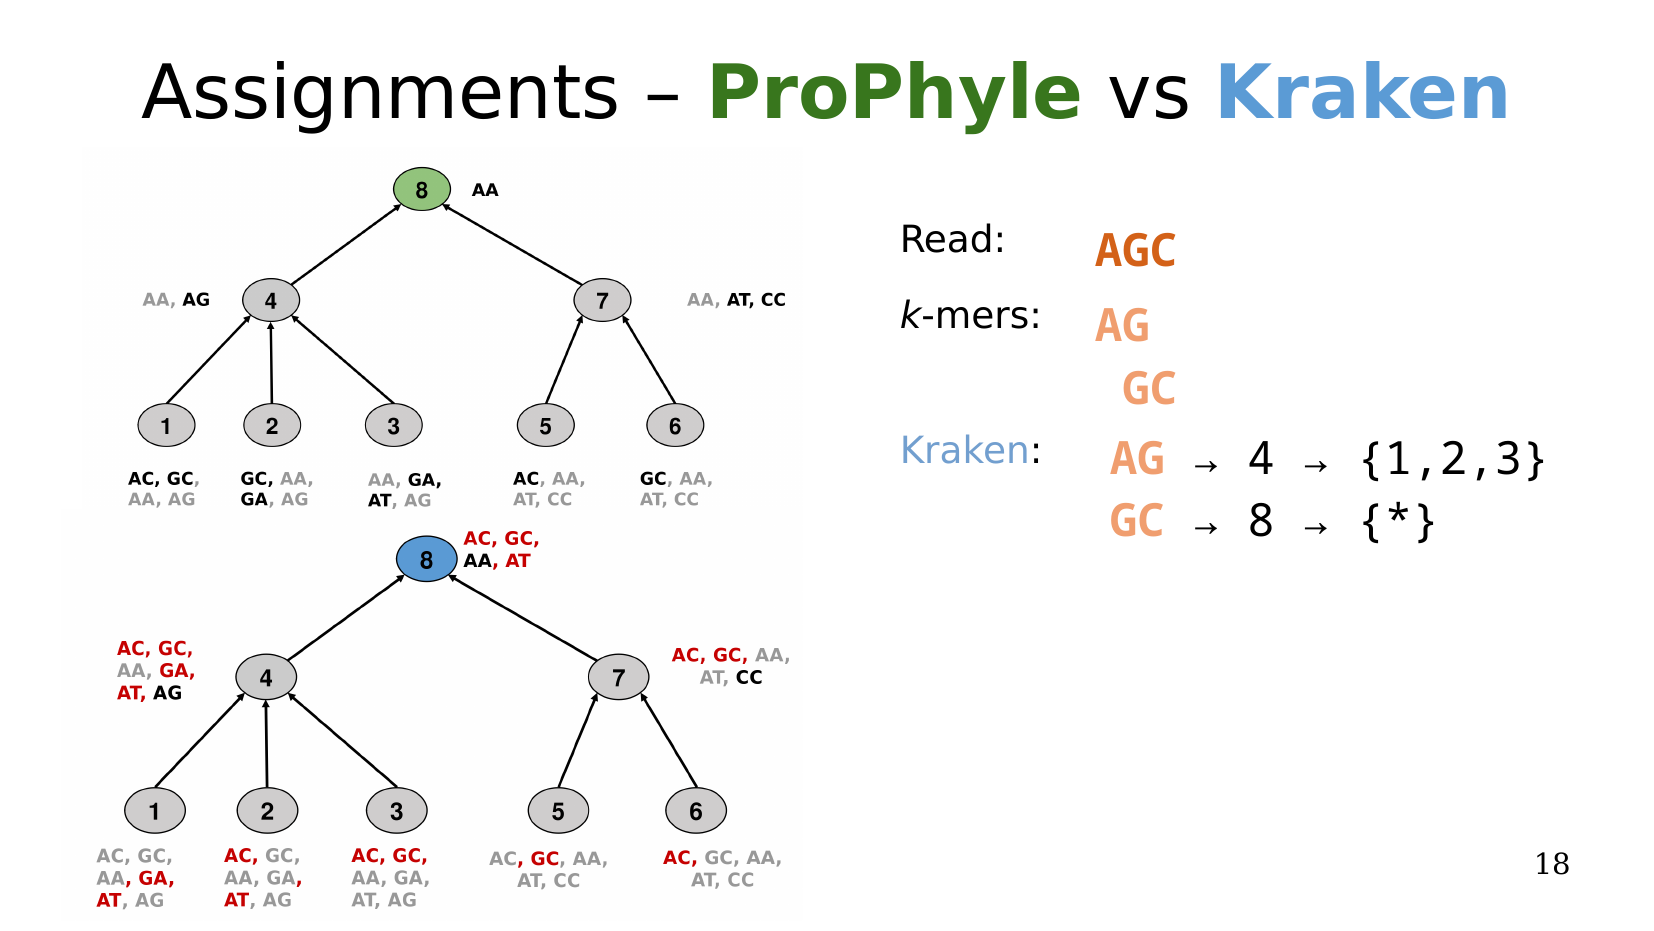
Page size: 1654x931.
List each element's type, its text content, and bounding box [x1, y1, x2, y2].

text_box AG → 4 → {1,2,3} GC → 8 → {*} [1095, 417, 1530, 525]
text_box AGC [1080, 210, 1185, 271]
text_box AG GC [1080, 285, 1185, 392]
text_box Kraken: [885, 421, 1058, 481]
text_box k-mers: [885, 286, 1058, 346]
picture [61, 147, 803, 921]
title Assignments – ProPhyle vs Kraken [82, 15, 1571, 171]
text_box Read: [885, 210, 1022, 269]
